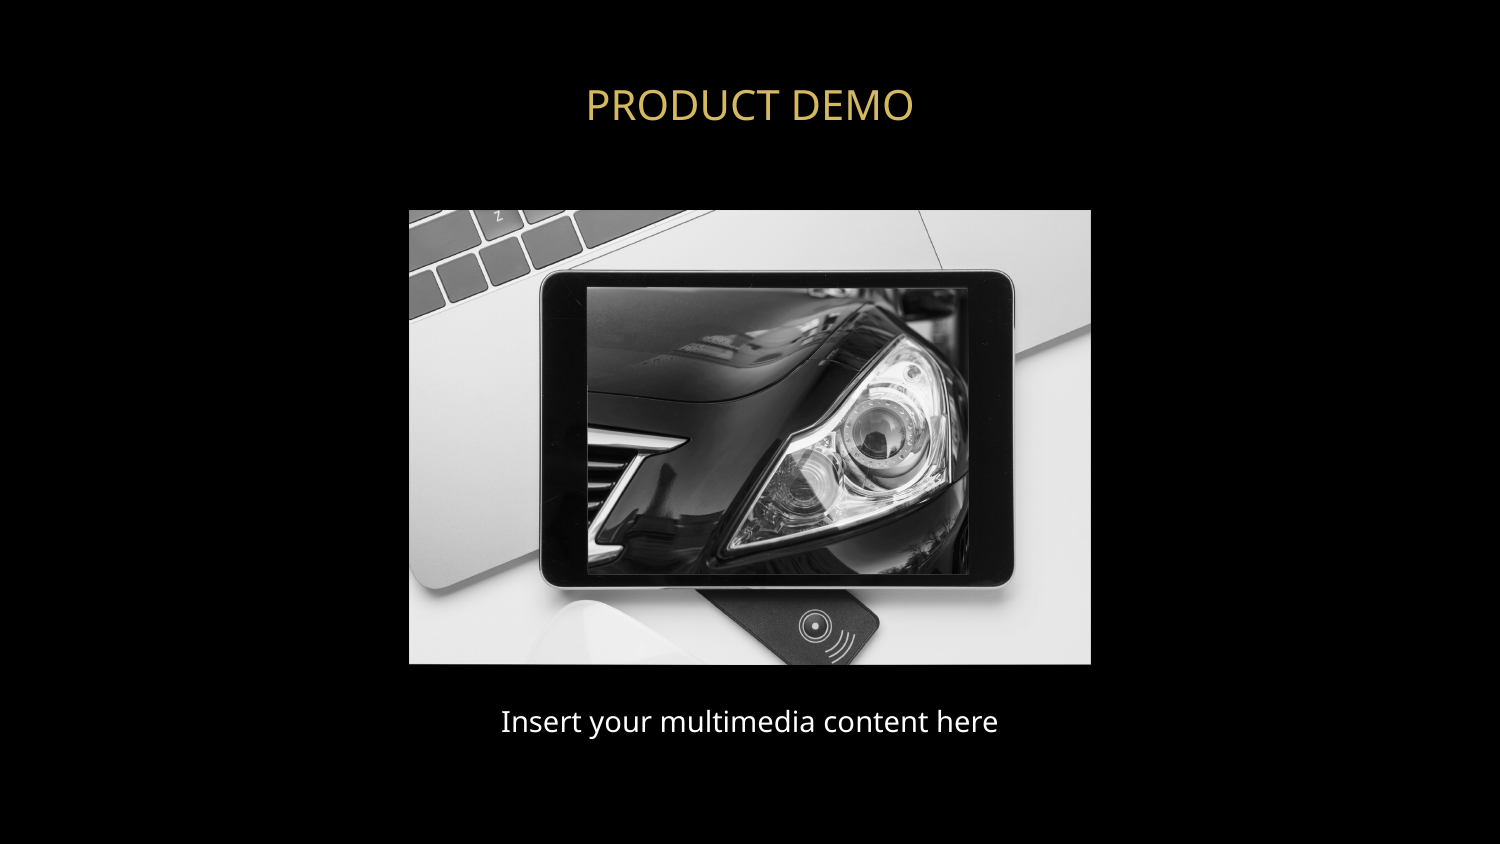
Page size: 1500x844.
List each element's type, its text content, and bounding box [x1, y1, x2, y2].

picture [409, 210, 1091, 665]
title PRODUCT DEMO [409, 60, 1091, 144]
list Insert your multimedia content here [424, 671, 1076, 771]
